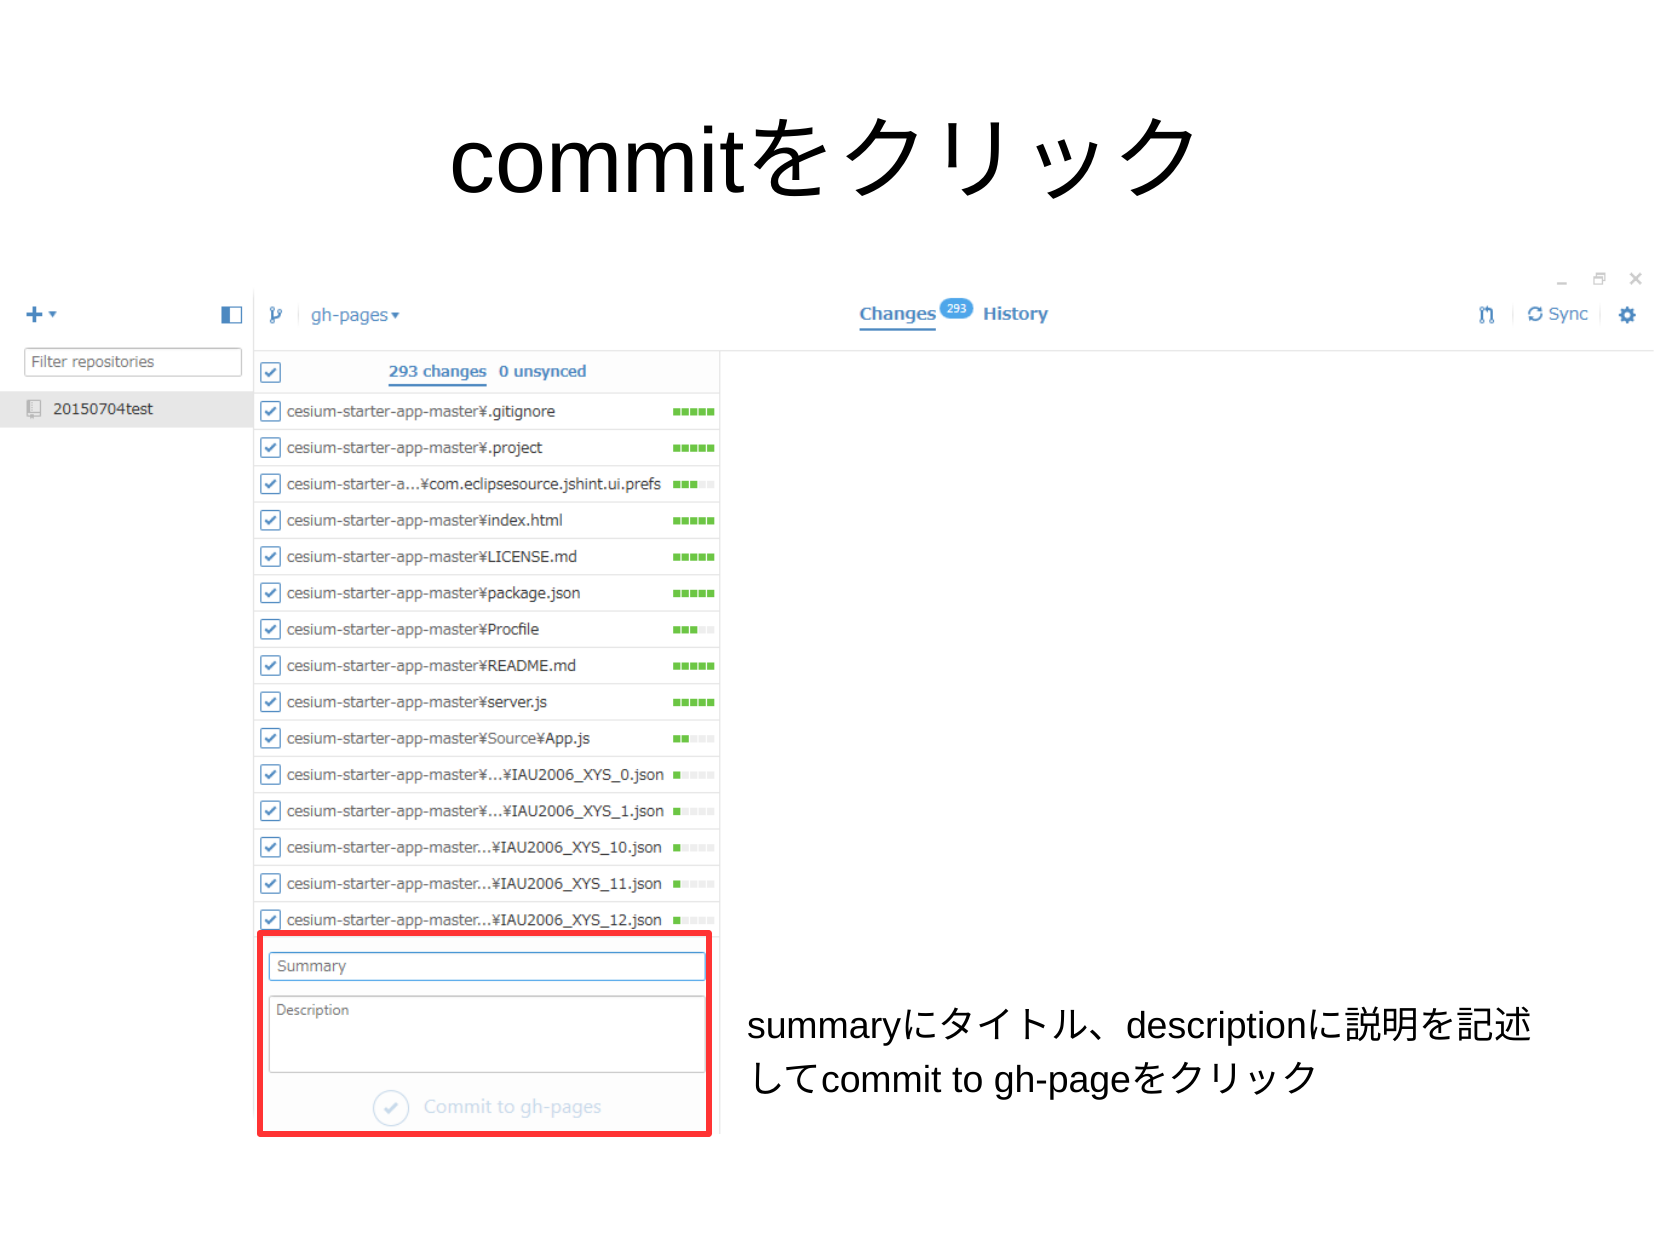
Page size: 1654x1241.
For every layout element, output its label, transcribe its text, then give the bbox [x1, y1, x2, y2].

title commitをクリック [82, 49, 1571, 257]
picture [0, 263, 1654, 1134]
text_box summaryにタイトル、descriptionに説明を記述してcommit to gh-pageをクリック [732, 987, 1571, 1087]
picture [263, 936, 706, 1131]
